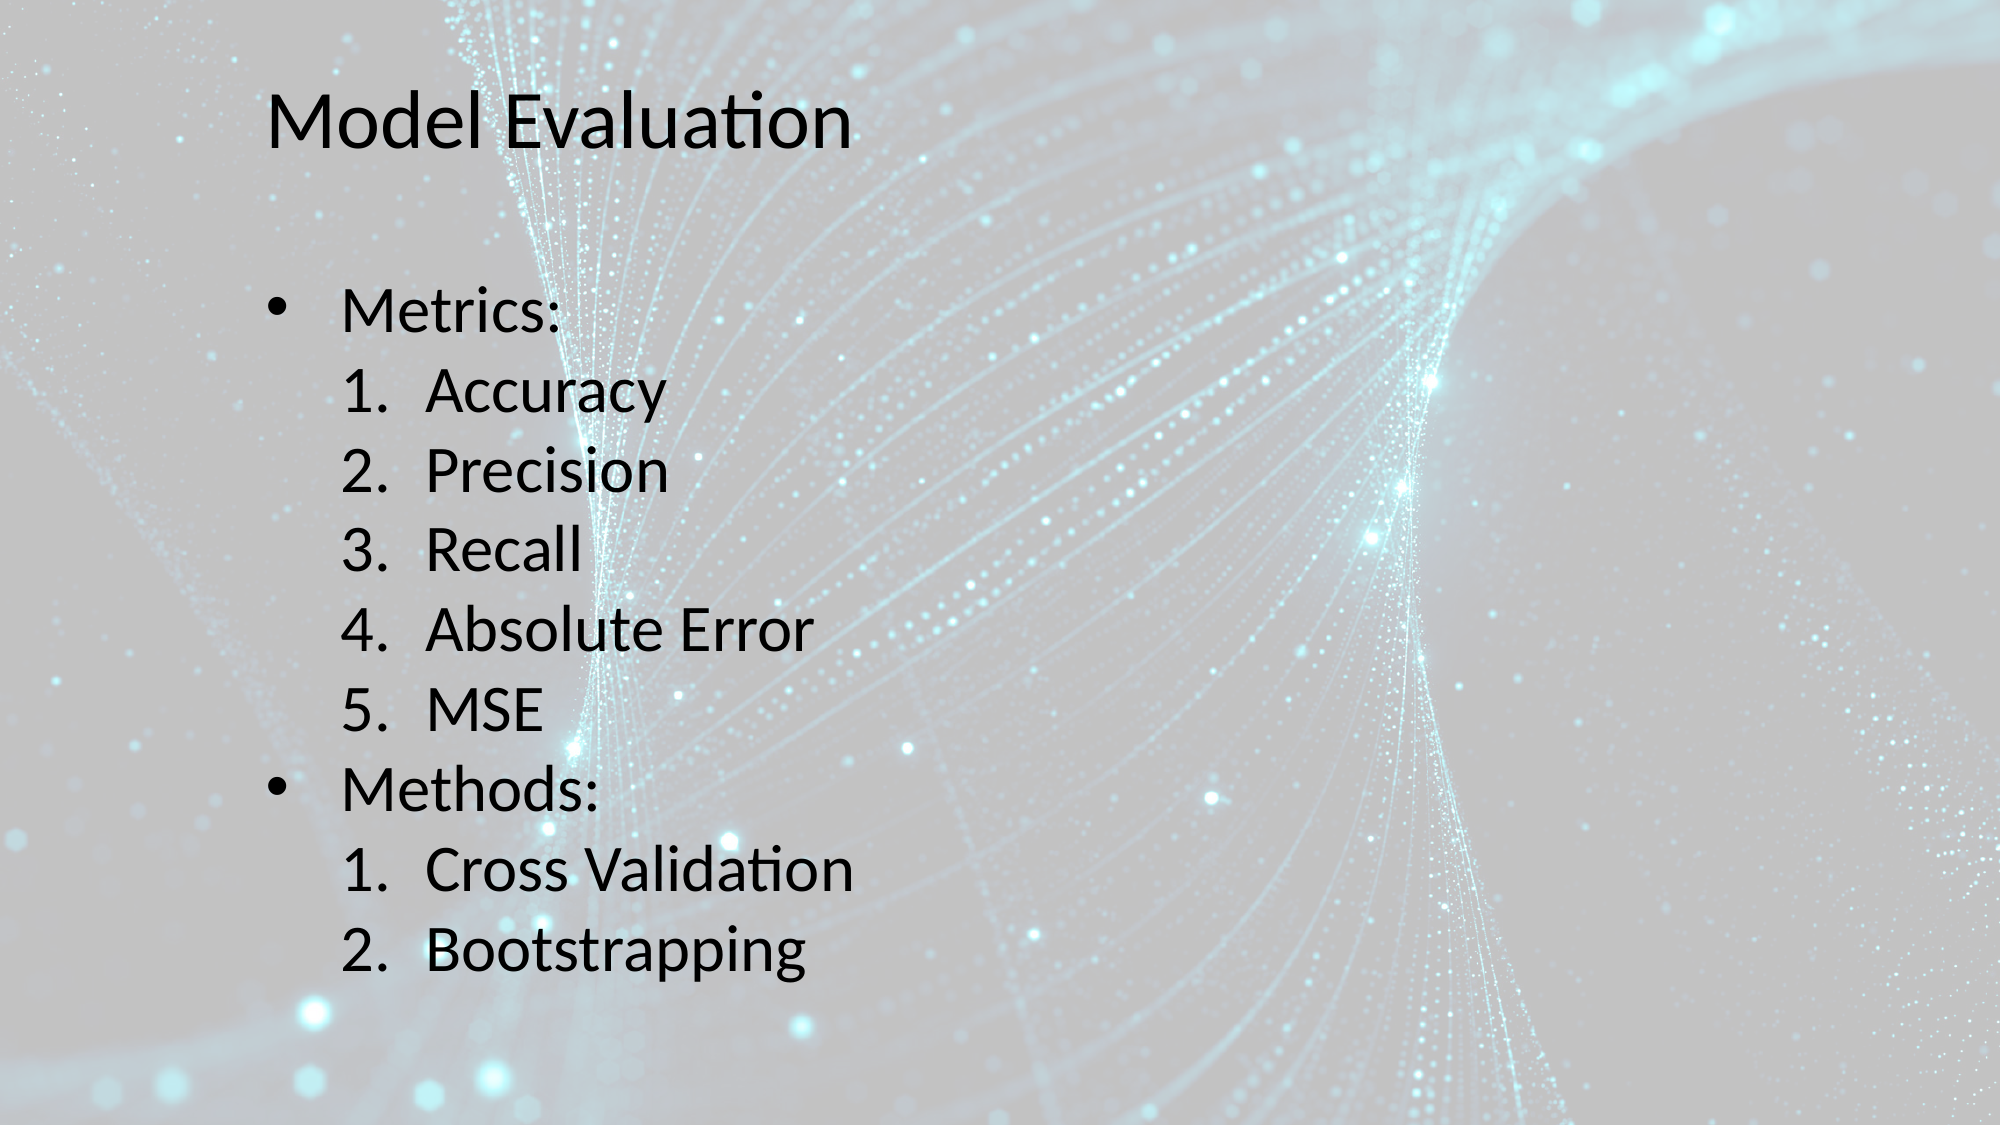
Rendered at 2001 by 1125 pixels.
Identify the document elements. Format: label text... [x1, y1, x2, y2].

text_box Model Evaluation Metrics: Accuracy Precision Recall Absolute Error MSE Methods: Cross Validation Bootstrapping [250, 58, 1524, 993]
